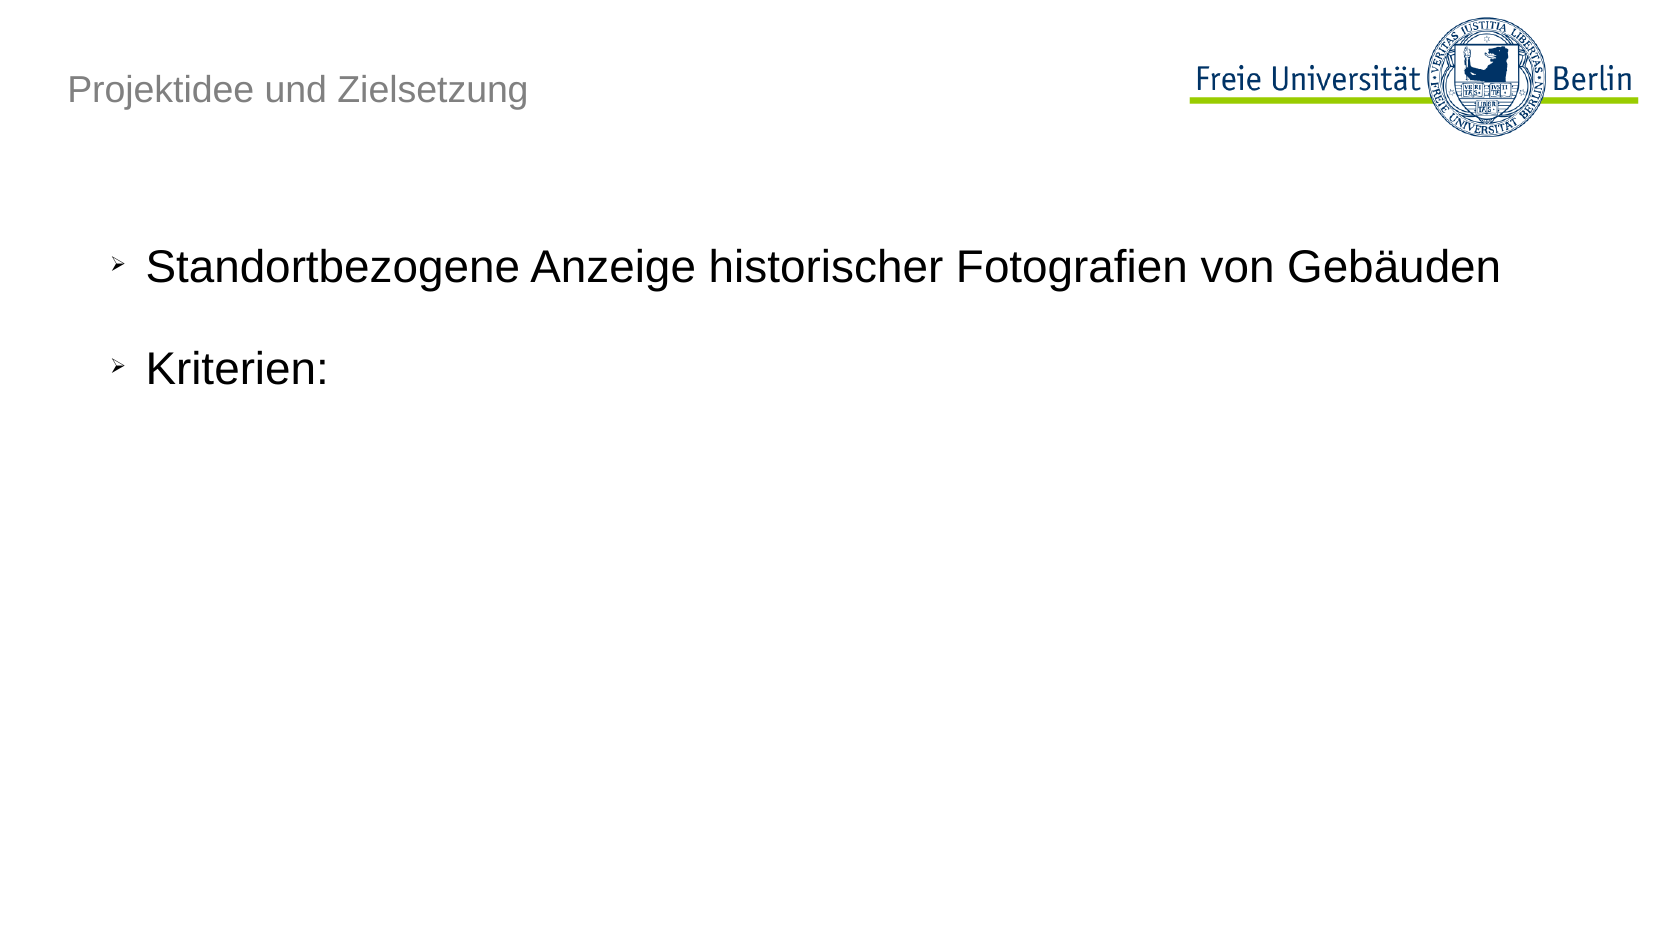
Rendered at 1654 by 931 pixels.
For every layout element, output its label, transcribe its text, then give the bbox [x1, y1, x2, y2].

text_box Projektidee und Zielsetzung [52, 61, 544, 119]
text_box Standortbezogene Anzeige historischer Fotografien von Gebäuden Kriterien: [95, 233, 1517, 403]
picture [1185, 11, 1642, 142]
